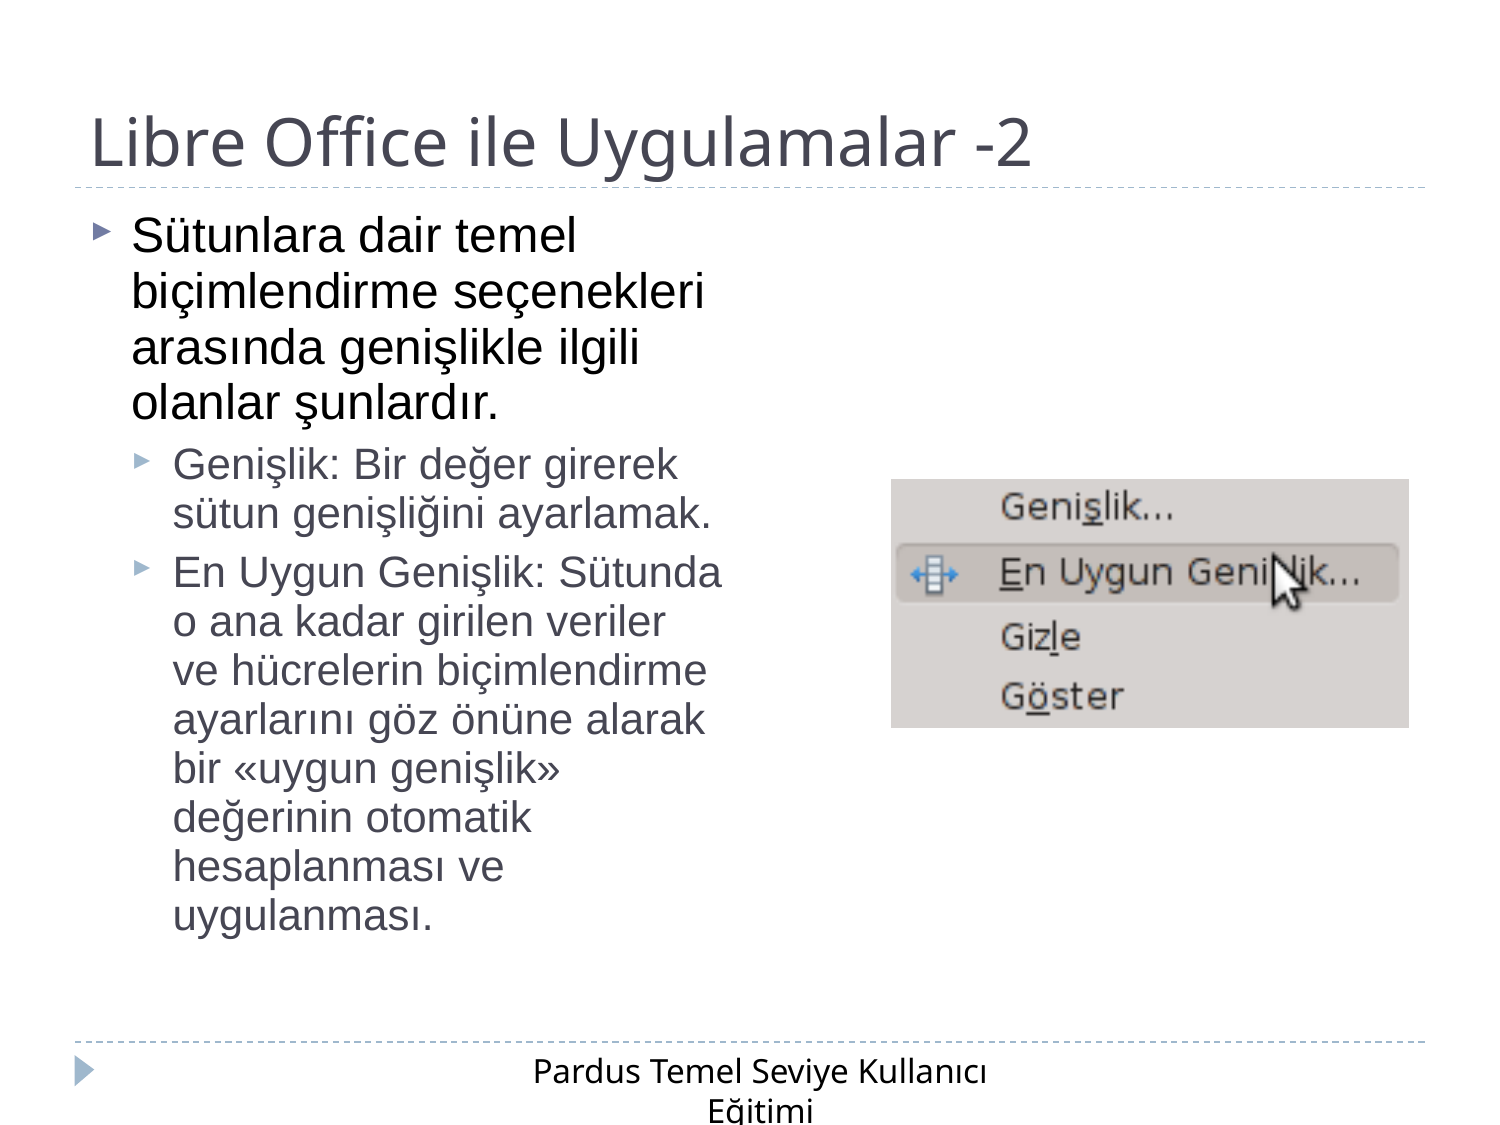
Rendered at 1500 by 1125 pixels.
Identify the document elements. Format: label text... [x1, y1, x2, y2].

picture [891, 479, 1409, 728]
title Libre Office ile Uygulamalar -2 [75, 37, 1425, 188]
list Sütunlara dair temel biçimlendirme seçenekleri arasında genişlikle ilgili olanlar şunlardır. Genişlik: Bir değer girerek sütun genişliğini ayarlamak. En Uygun Genişlik: Sütunda o ana kadar girilen veriler ve hücrelerin biçimlendirme ayarlarını göz önüne alarak bir «uygun genişlik» değerinin otomatik hesaplanması ve uygulanması. [75, 200, 738, 1010]
